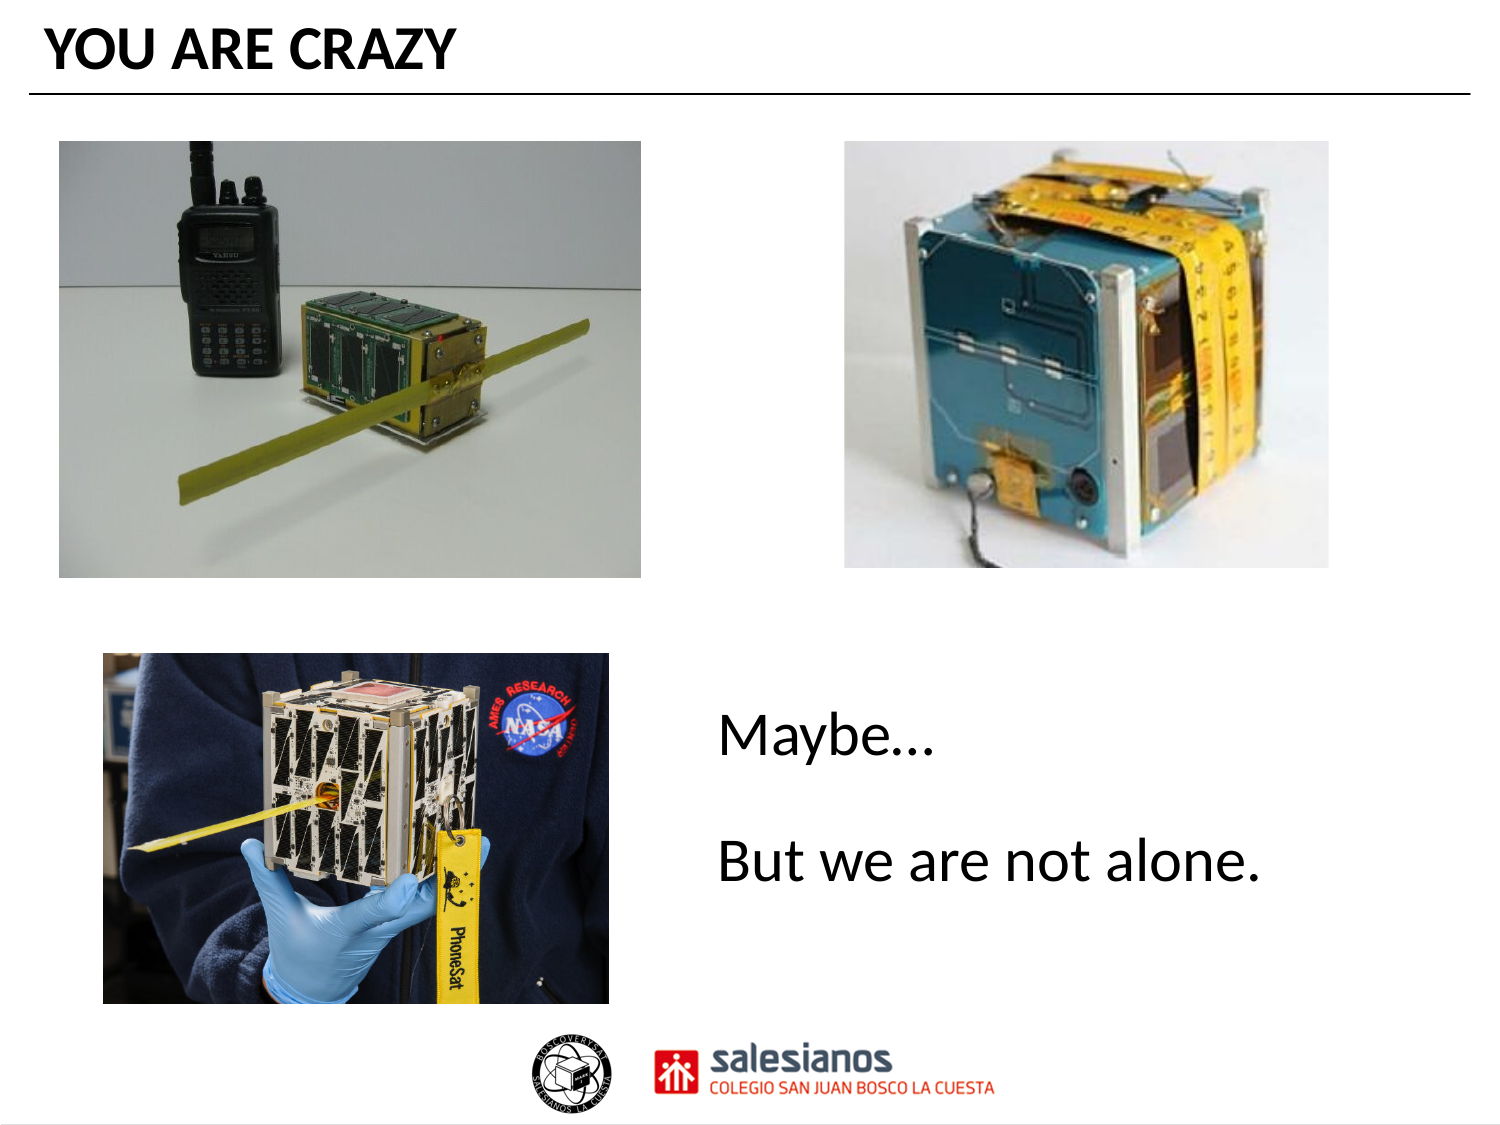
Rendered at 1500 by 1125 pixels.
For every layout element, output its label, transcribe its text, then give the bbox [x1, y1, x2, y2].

text_box Maybe… But we are not alone. [702, 701, 1418, 1009]
picture [0, 0, 1500, 1125]
text_box YOU ARE CRAZY [29, 0, 1472, 90]
